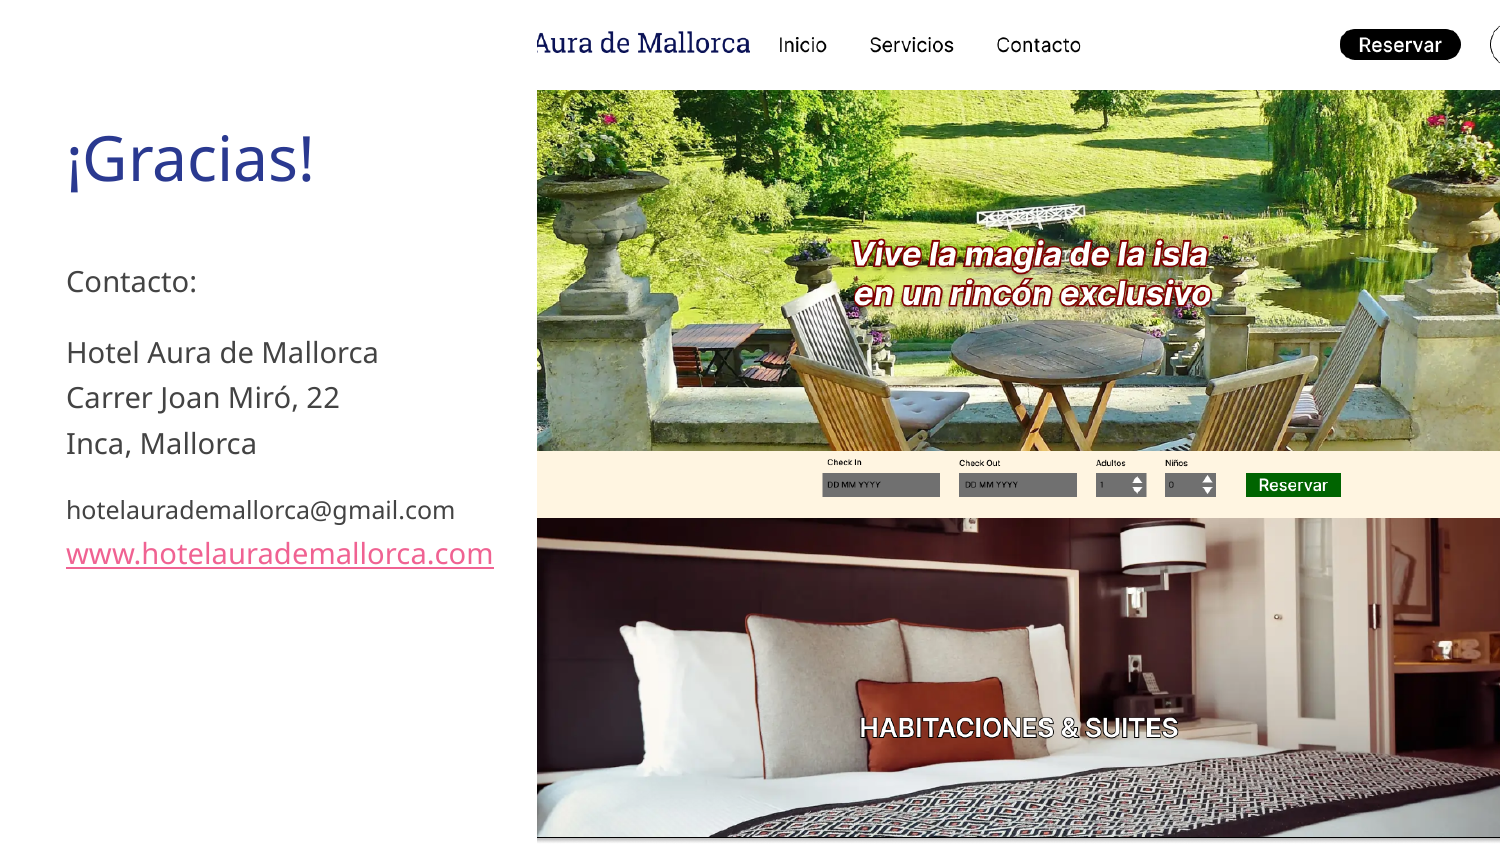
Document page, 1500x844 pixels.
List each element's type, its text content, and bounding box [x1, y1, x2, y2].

list Contacto: Hotel Aura de Mallorca Carrer Joan Miró, 22 Inca, Mallorca hotelaurademallorca@gmail.com www.hotelaurademallorca.com [51, 240, 512, 750]
picture [537, 0, 1500, 844]
title ¡Gracias! [51, 91, 512, 216]
